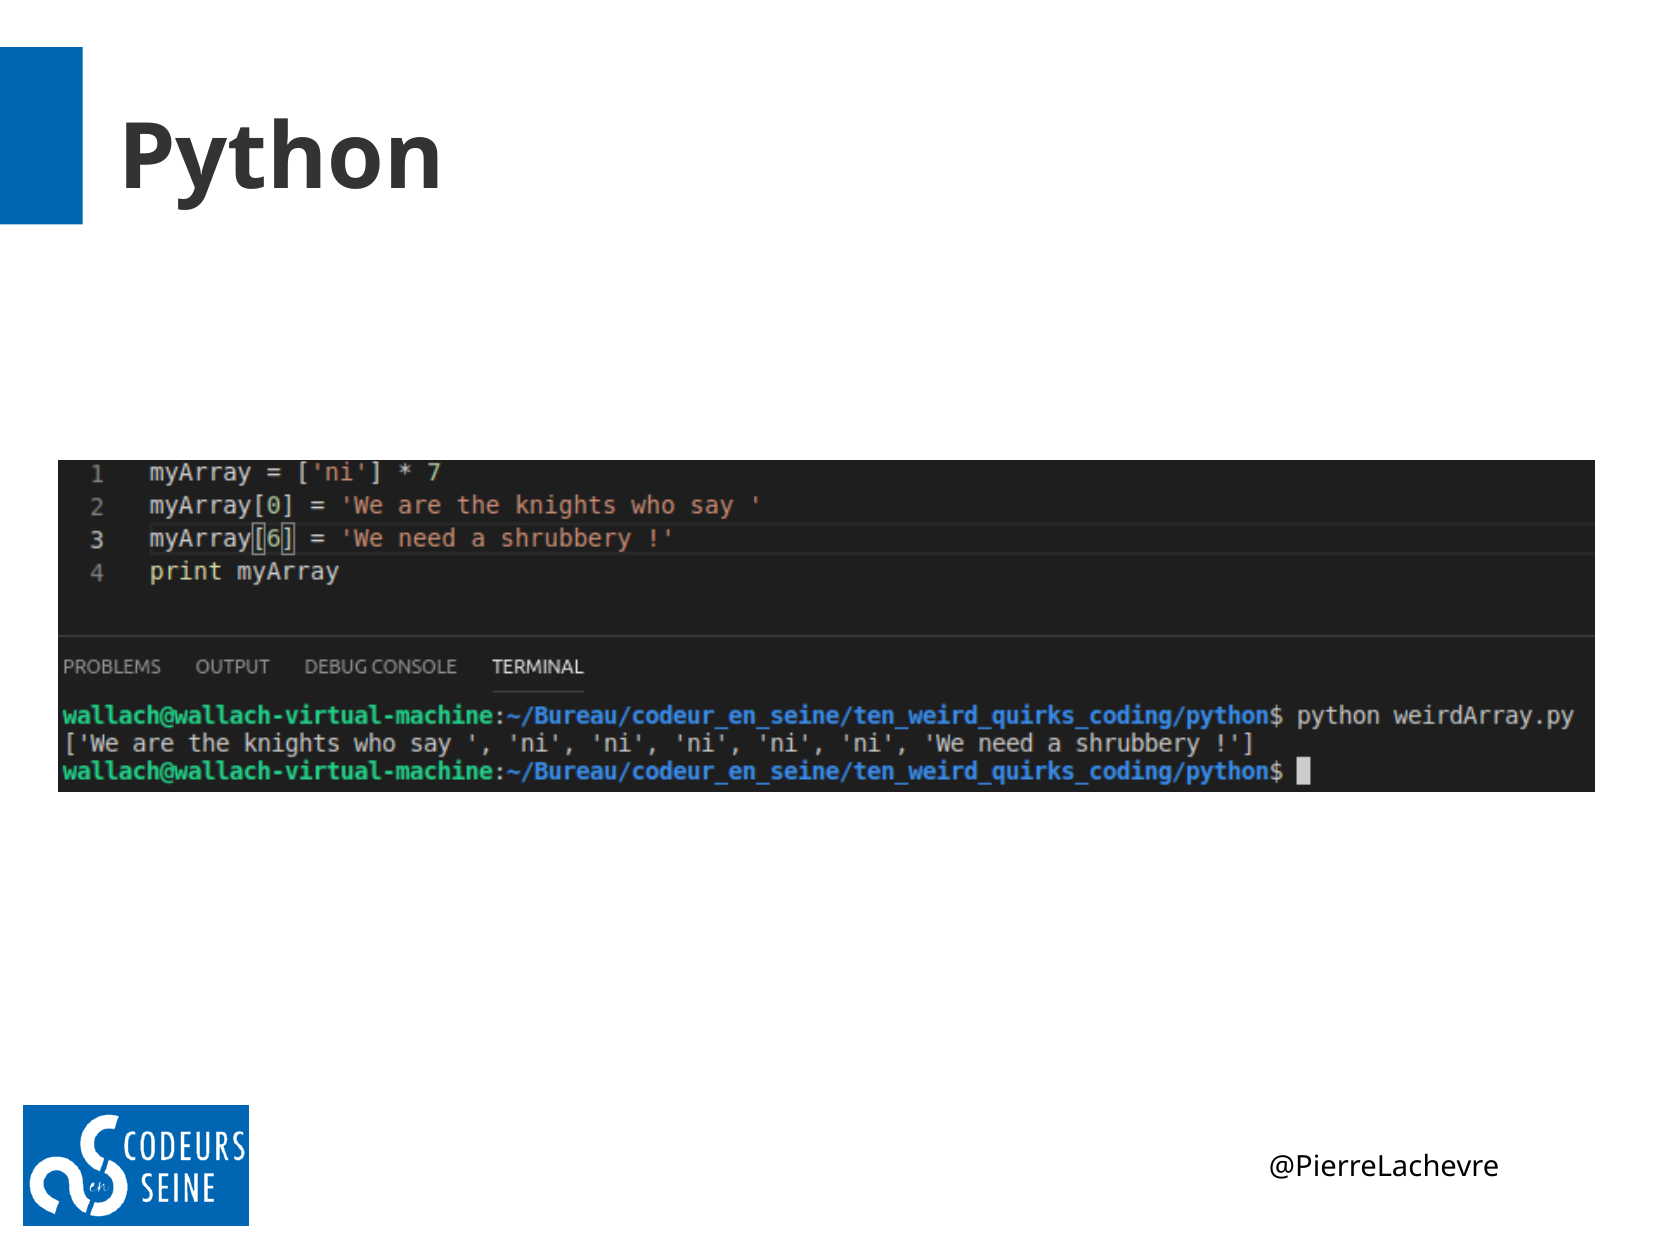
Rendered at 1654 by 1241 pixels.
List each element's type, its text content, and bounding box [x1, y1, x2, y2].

title Python [118, 49, 1571, 257]
picture [58, 460, 1595, 792]
picture [23, 1105, 249, 1226]
